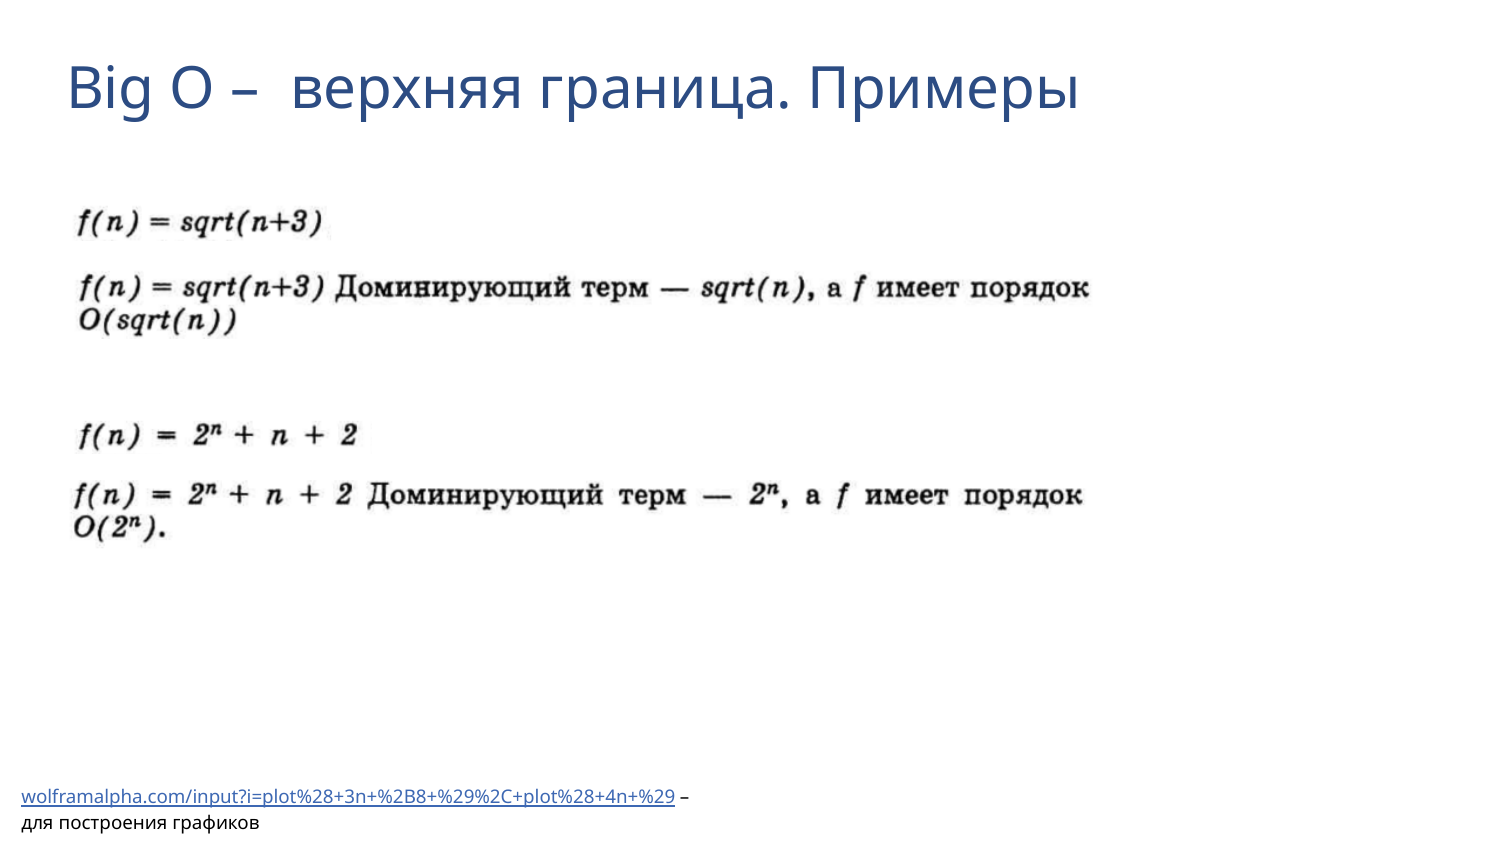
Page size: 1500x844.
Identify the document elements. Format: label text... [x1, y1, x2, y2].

picture [67, 478, 1090, 549]
picture [67, 200, 332, 241]
picture [72, 418, 372, 454]
text_box wolframalpha.com/input?i=plot%28+3n+%2B8+%29%2C+plot%28+4n+%29 – для построения графиков [6, 769, 766, 844]
picture [72, 268, 1096, 339]
title Big O – верхняя граница. Примеры [51, 35, 1449, 130]
